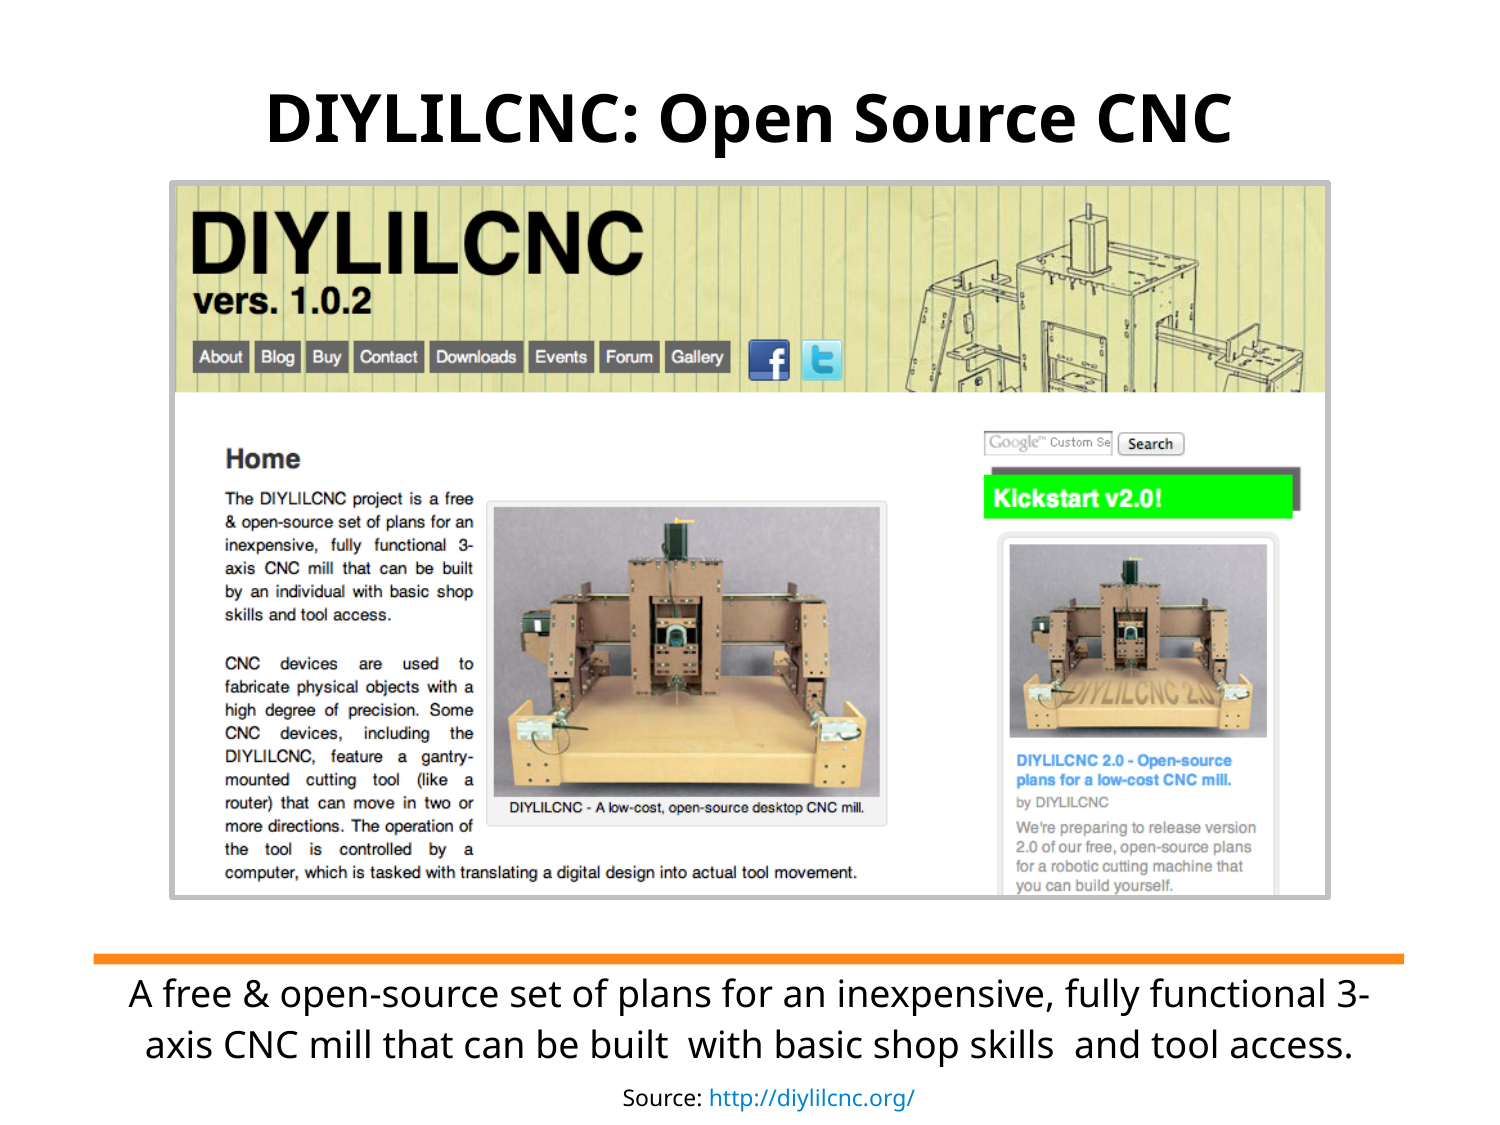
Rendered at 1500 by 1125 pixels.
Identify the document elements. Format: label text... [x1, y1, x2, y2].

text_box A free & open-source set of plans for an inexpensive, fully functional 3-axis CNC mill that can be built with basic shop skills and tool access. [113, 960, 1387, 1073]
title DIYLILCNC: Open Source CNC [75, 44, 1426, 188]
picture [0, 0, 1500, 1125]
text_box Source: http://diylilcnc.org/ [607, 1074, 910, 1125]
